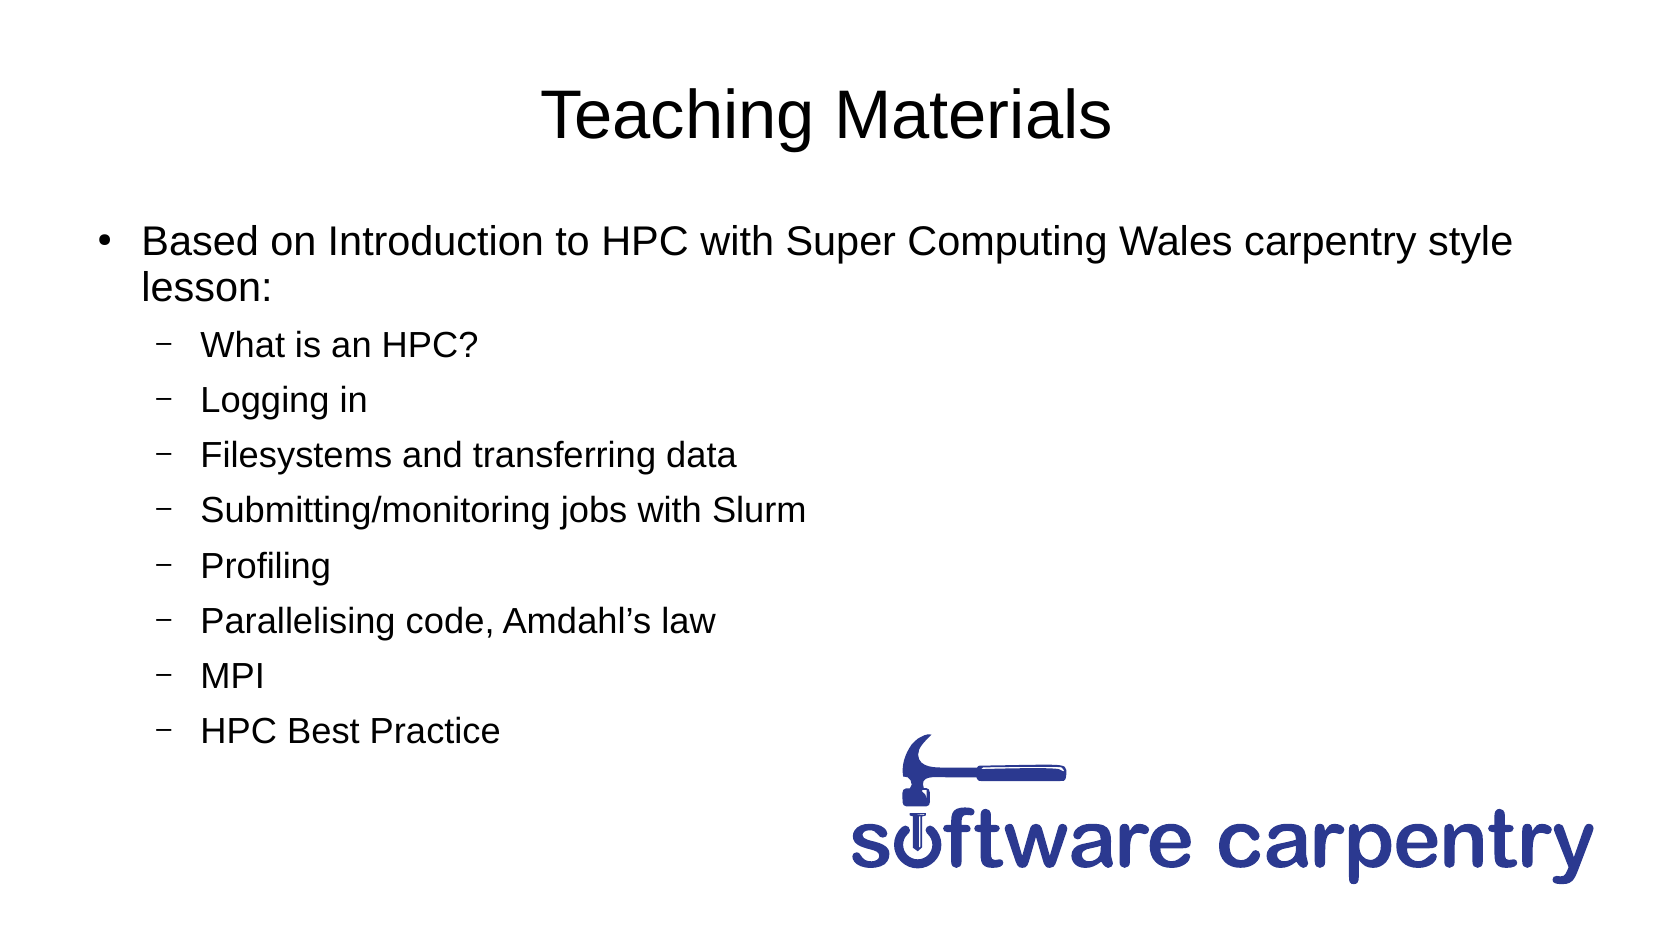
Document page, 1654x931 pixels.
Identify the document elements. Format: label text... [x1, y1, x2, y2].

picture [850, 732, 1596, 887]
title Teaching Materials [82, 37, 1571, 193]
list Based on Introduction to HPC with Super Computing Wales carpentry style lesson: What is an HPC? Logging in Filesystems and transferring data Submitting/monitoring jobs with Slurm Profiling Parallelising code, Amdahl’s law MPI HPC Best Practice [82, 217, 1571, 758]
